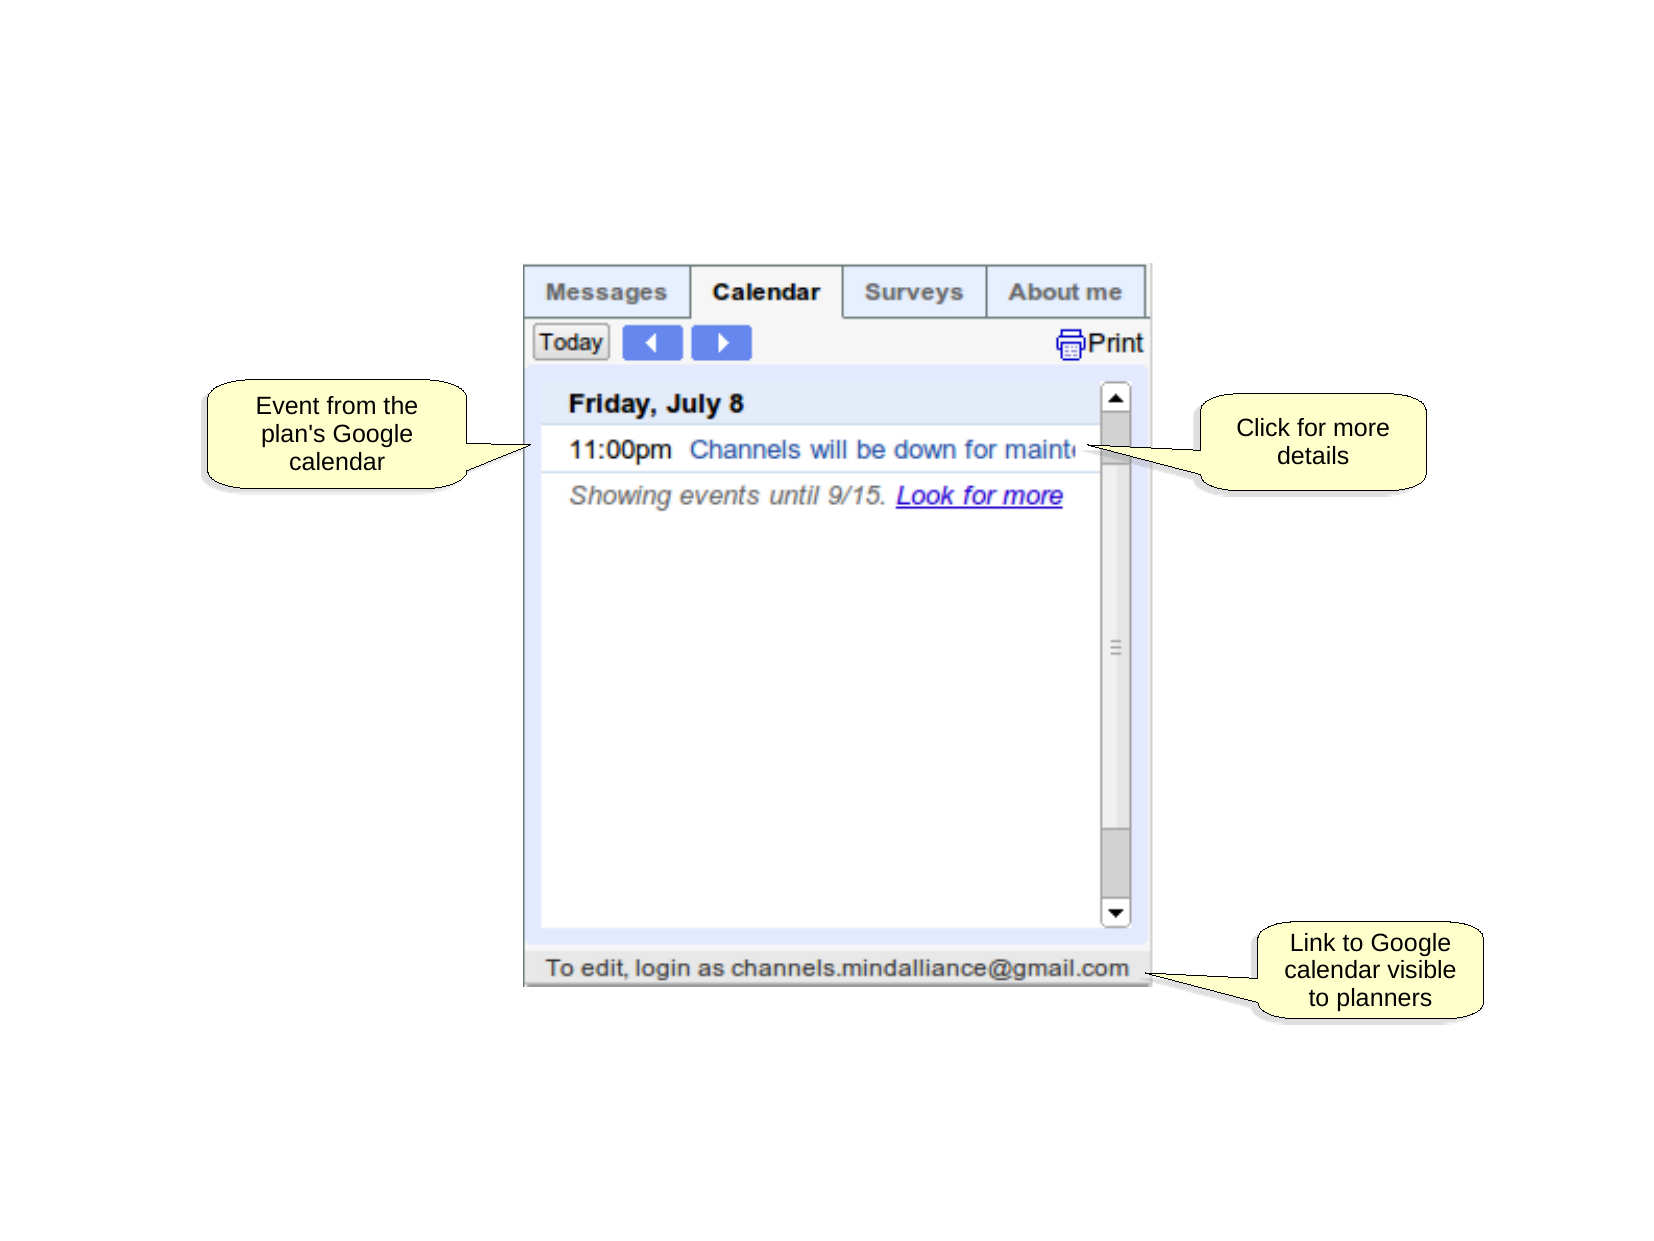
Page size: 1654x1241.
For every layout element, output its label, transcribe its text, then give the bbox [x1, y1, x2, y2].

picture [523, 263, 1155, 987]
text_box Click for more details [1087, 393, 1427, 491]
text_box Event from the plan's Google calendar [207, 379, 531, 489]
text_box Link to Google calendar visible to planners [1145, 921, 1484, 1019]
